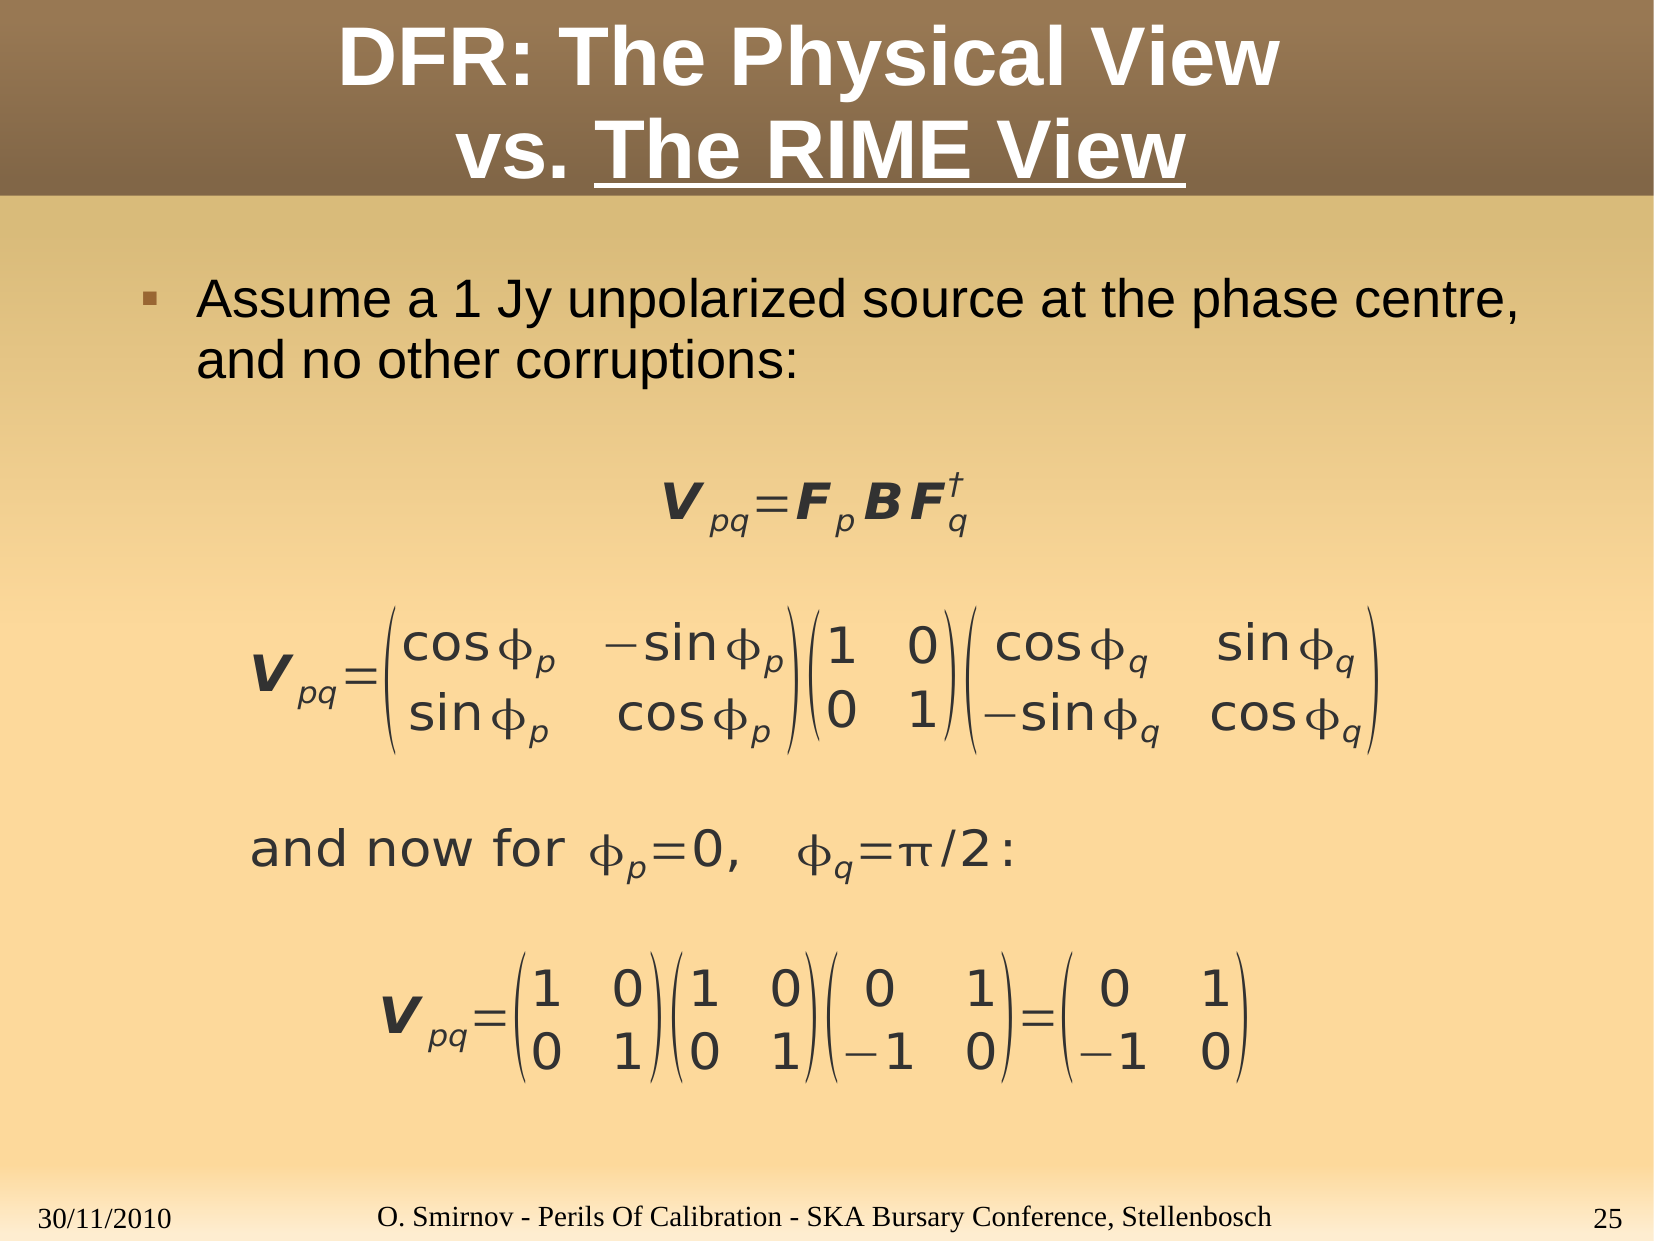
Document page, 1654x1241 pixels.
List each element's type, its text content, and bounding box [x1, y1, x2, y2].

picture [0, 0, 1654, 1241]
chart [242, 466, 1388, 1088]
list Assume a 1 Jy unpolarized source at the phase centre, and no other corruptions: [125, 268, 1538, 1088]
title DFR: The Physical View vs. The RIME View [76, 0, 1565, 208]
